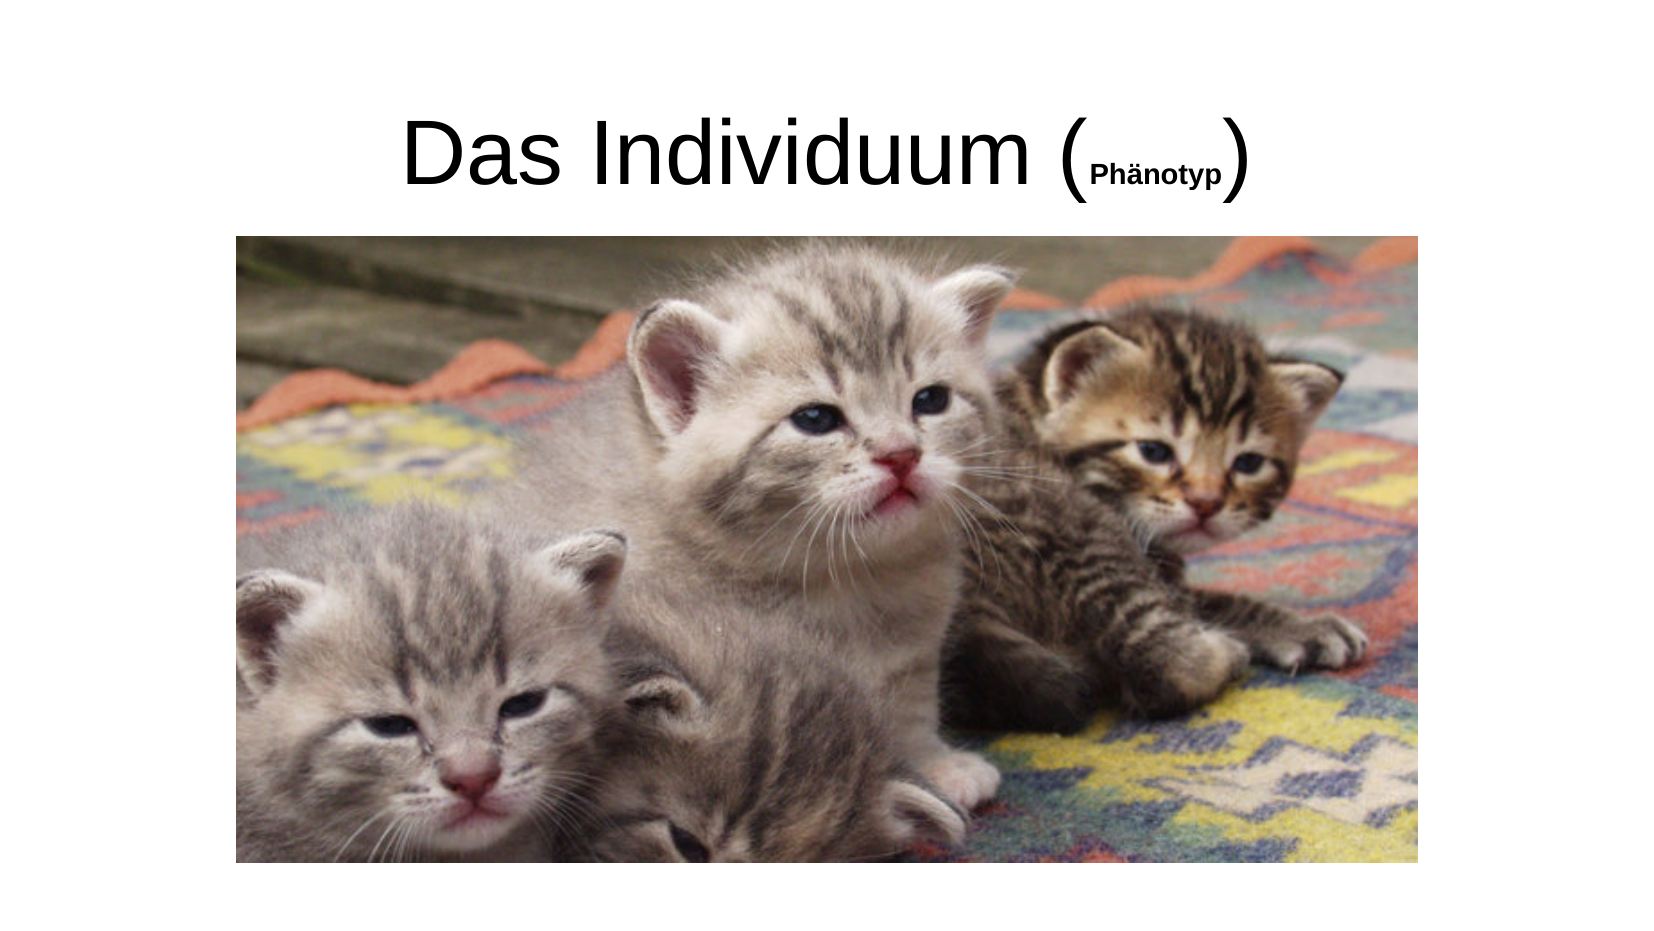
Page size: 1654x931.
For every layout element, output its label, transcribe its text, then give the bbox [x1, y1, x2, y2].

picture [236, 236, 1418, 863]
title Das Individuum (Phänotyp) [82, 49, 1571, 257]
